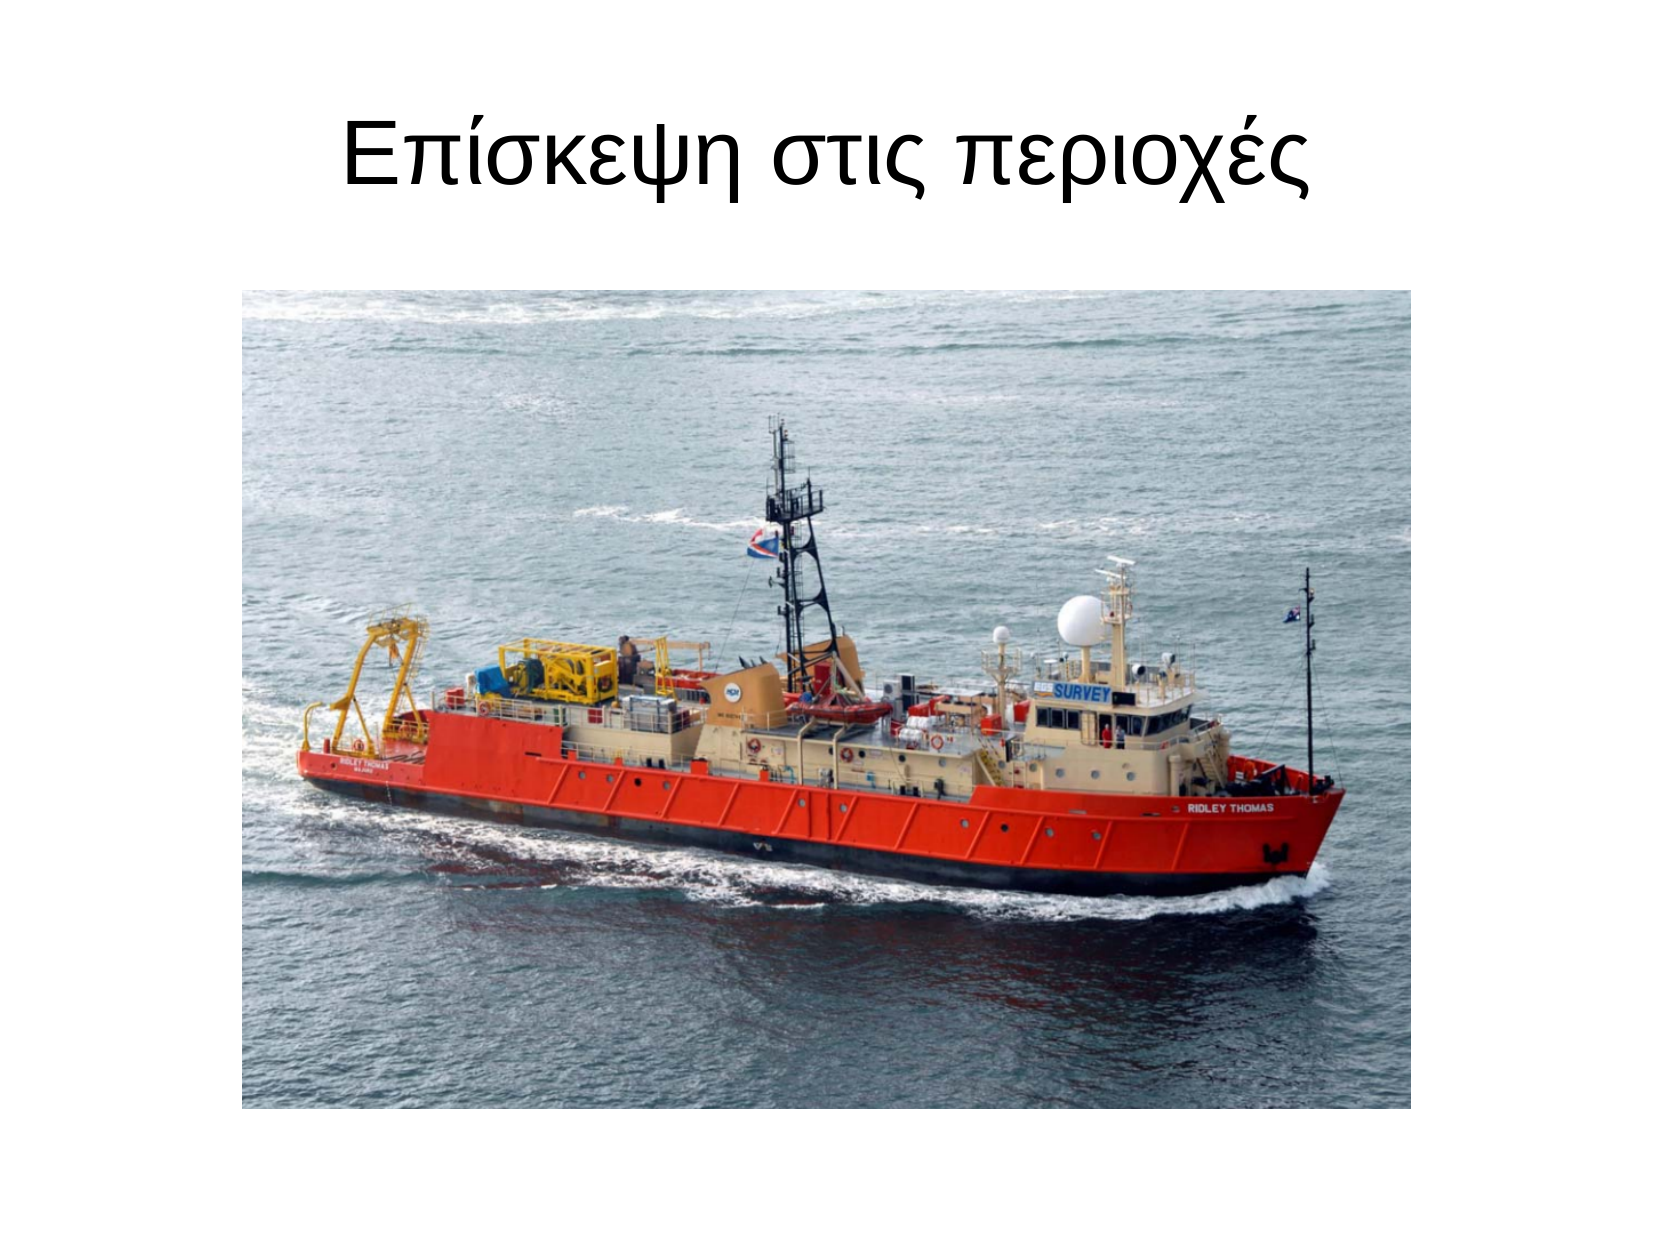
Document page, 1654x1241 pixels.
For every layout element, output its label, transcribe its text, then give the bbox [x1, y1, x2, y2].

picture [242, 290, 1411, 1109]
title Επίσκεψη στις περιοχές [82, 49, 1571, 257]
